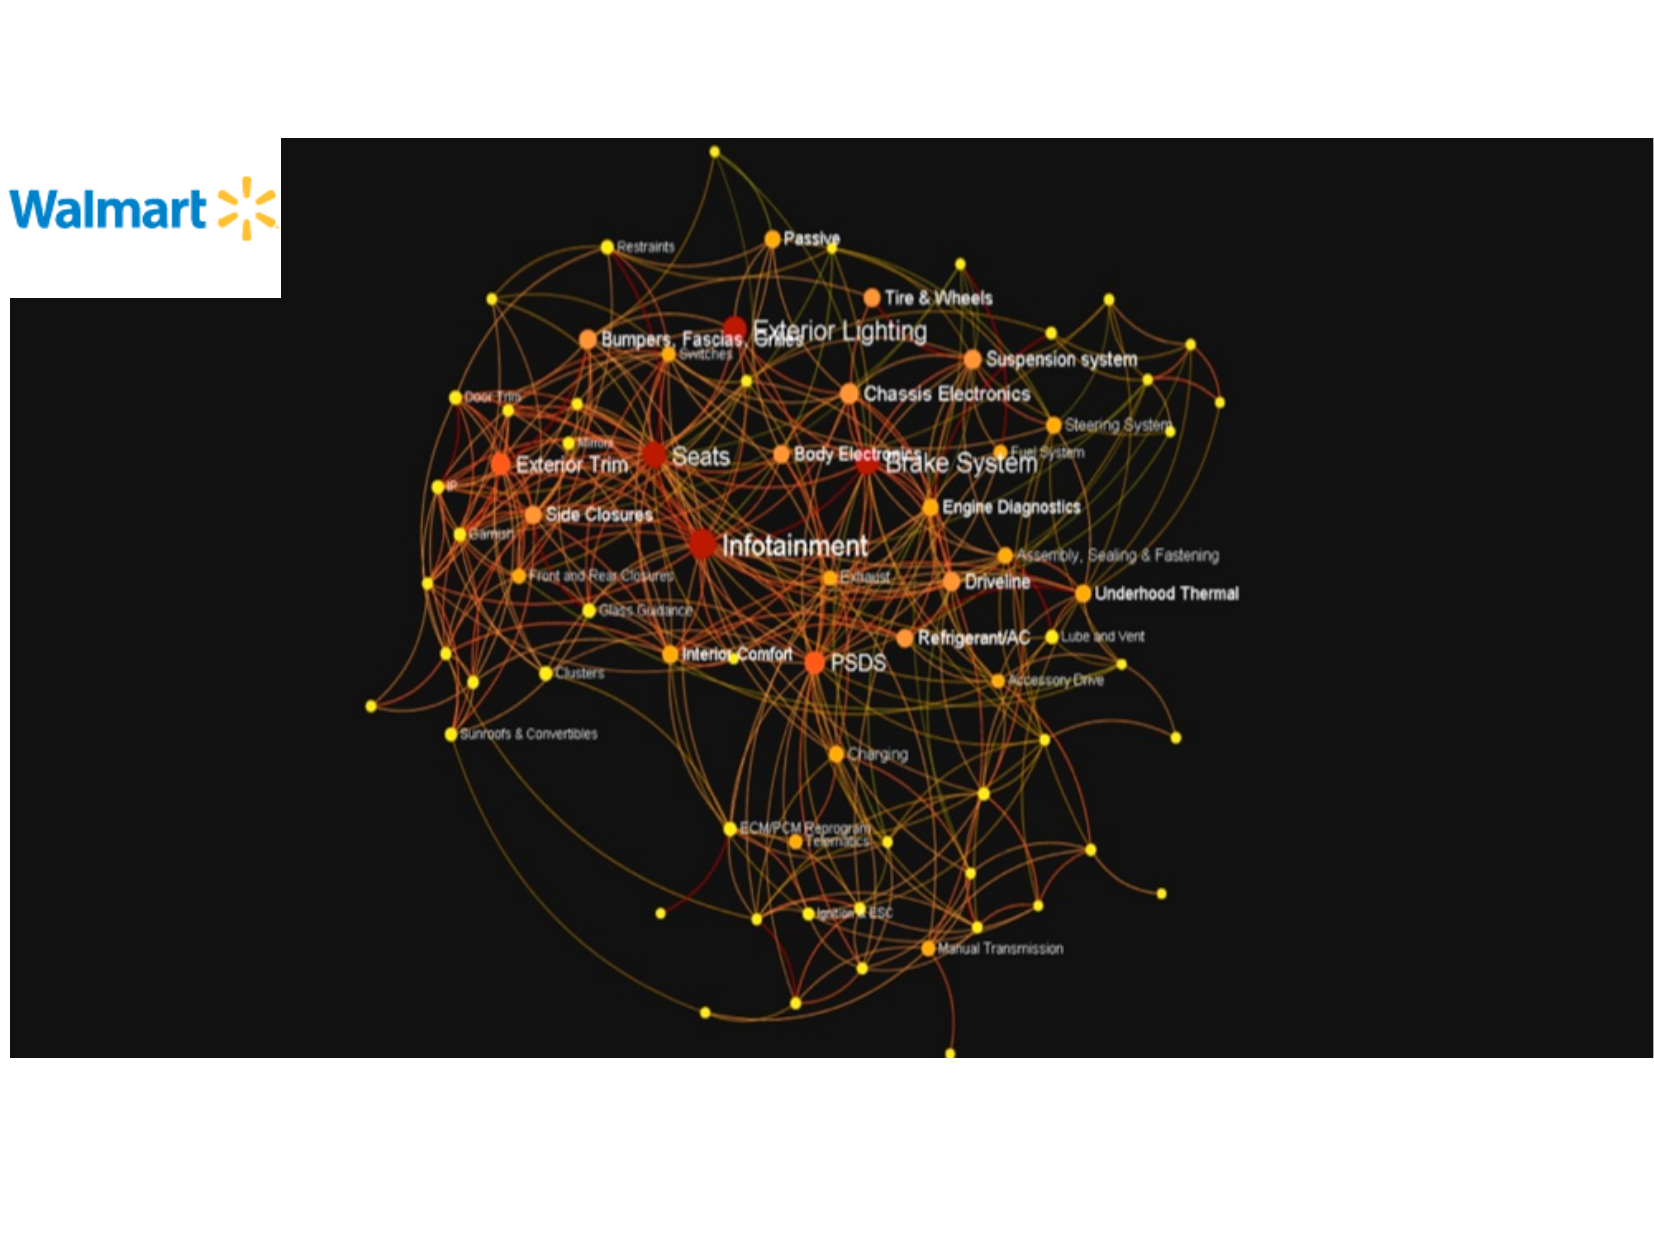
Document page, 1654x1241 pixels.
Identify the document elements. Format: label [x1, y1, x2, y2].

picture [5, 125, 1654, 1059]
